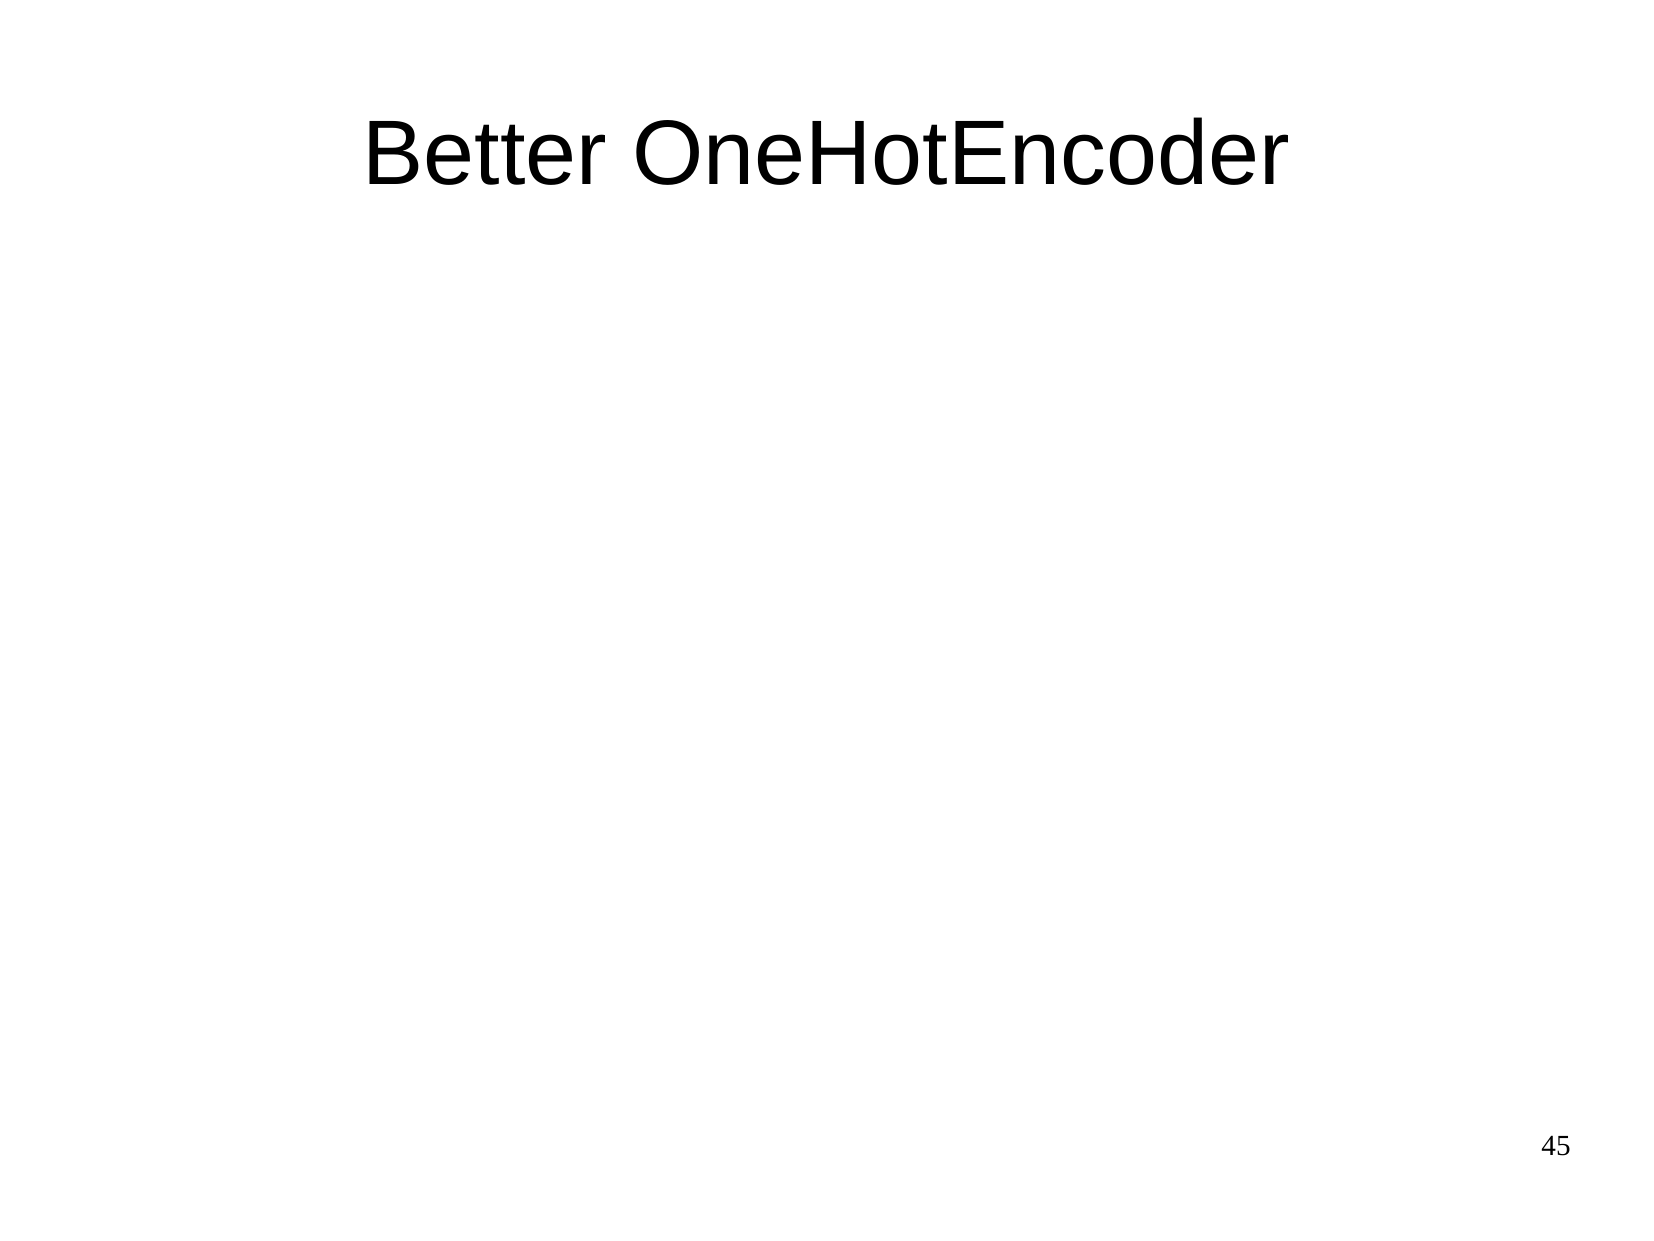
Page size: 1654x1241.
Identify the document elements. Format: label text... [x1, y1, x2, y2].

title Better OneHotEncoder [82, 49, 1571, 257]
